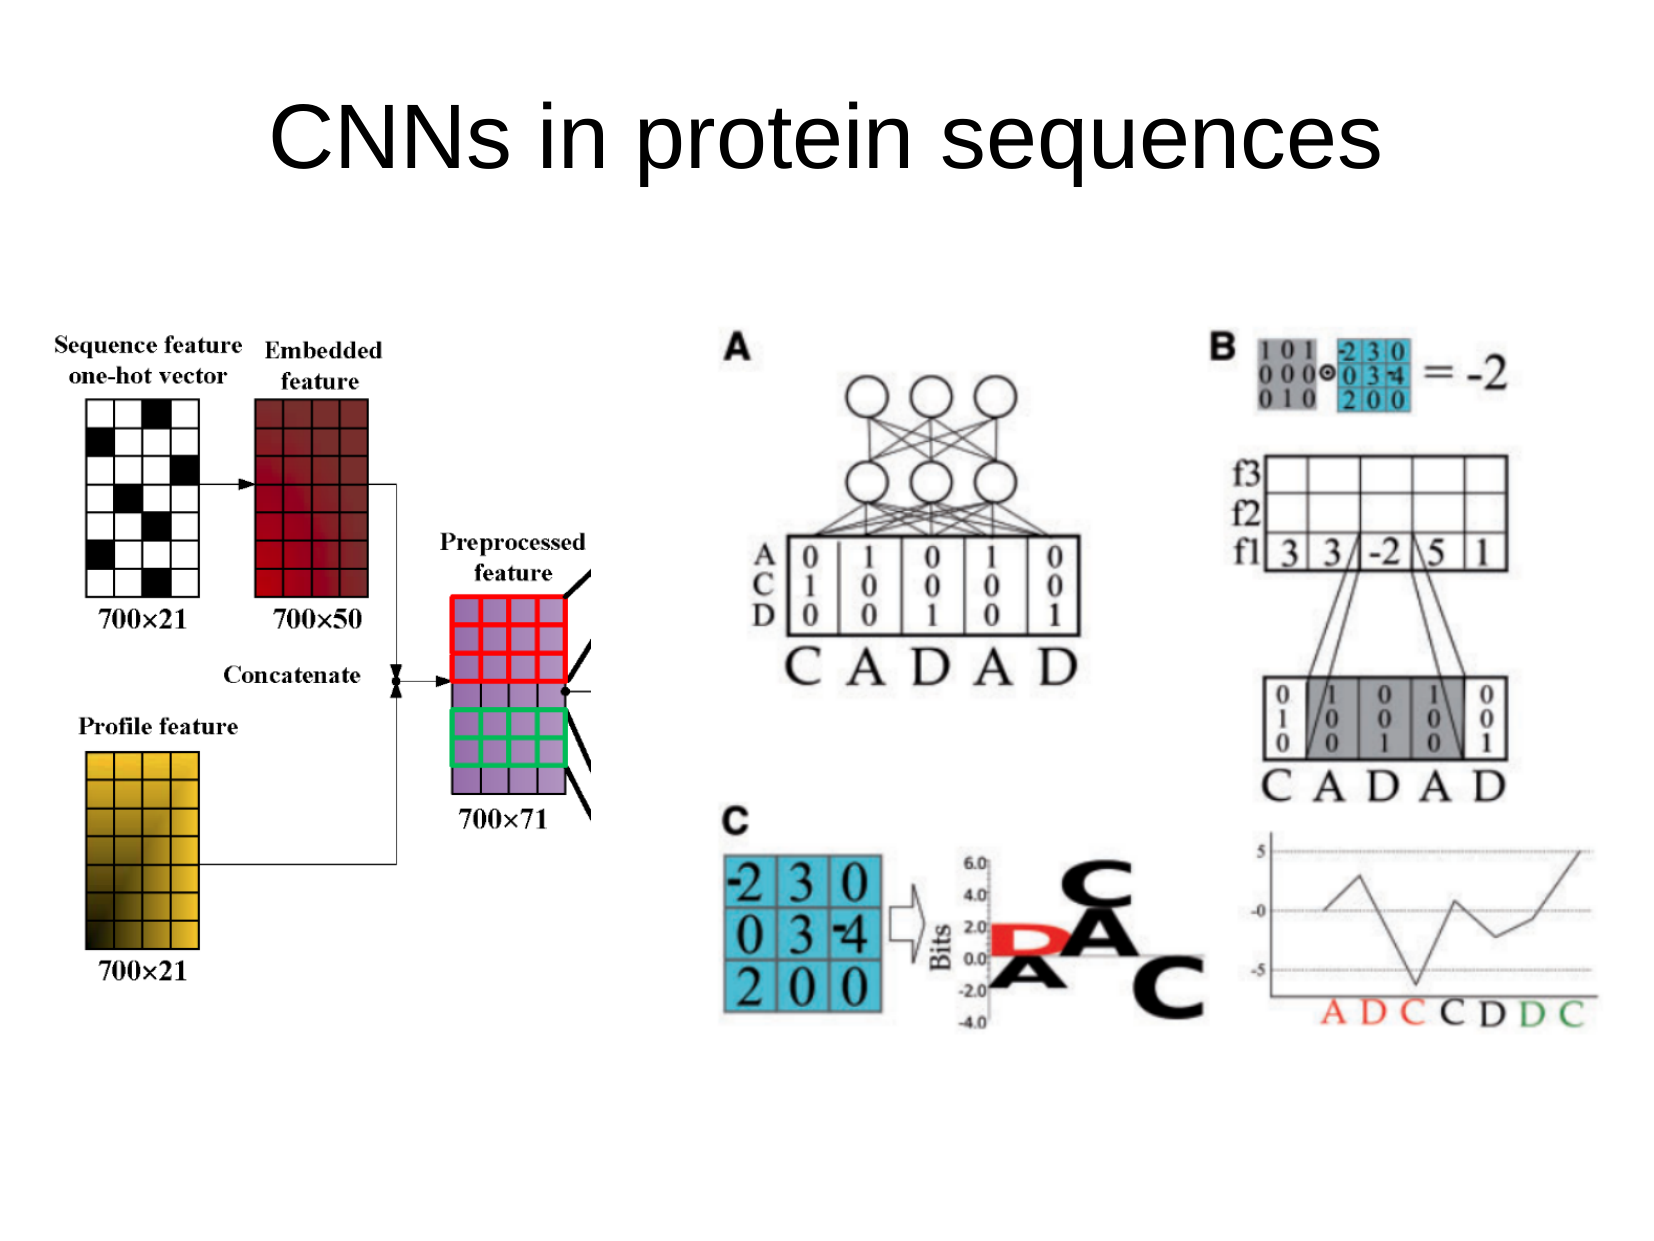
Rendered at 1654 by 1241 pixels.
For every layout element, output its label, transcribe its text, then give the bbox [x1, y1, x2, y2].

picture [47, 328, 591, 1016]
title CNNs in protein sequences [0, 0, 1654, 275]
picture [688, 317, 1619, 1052]
